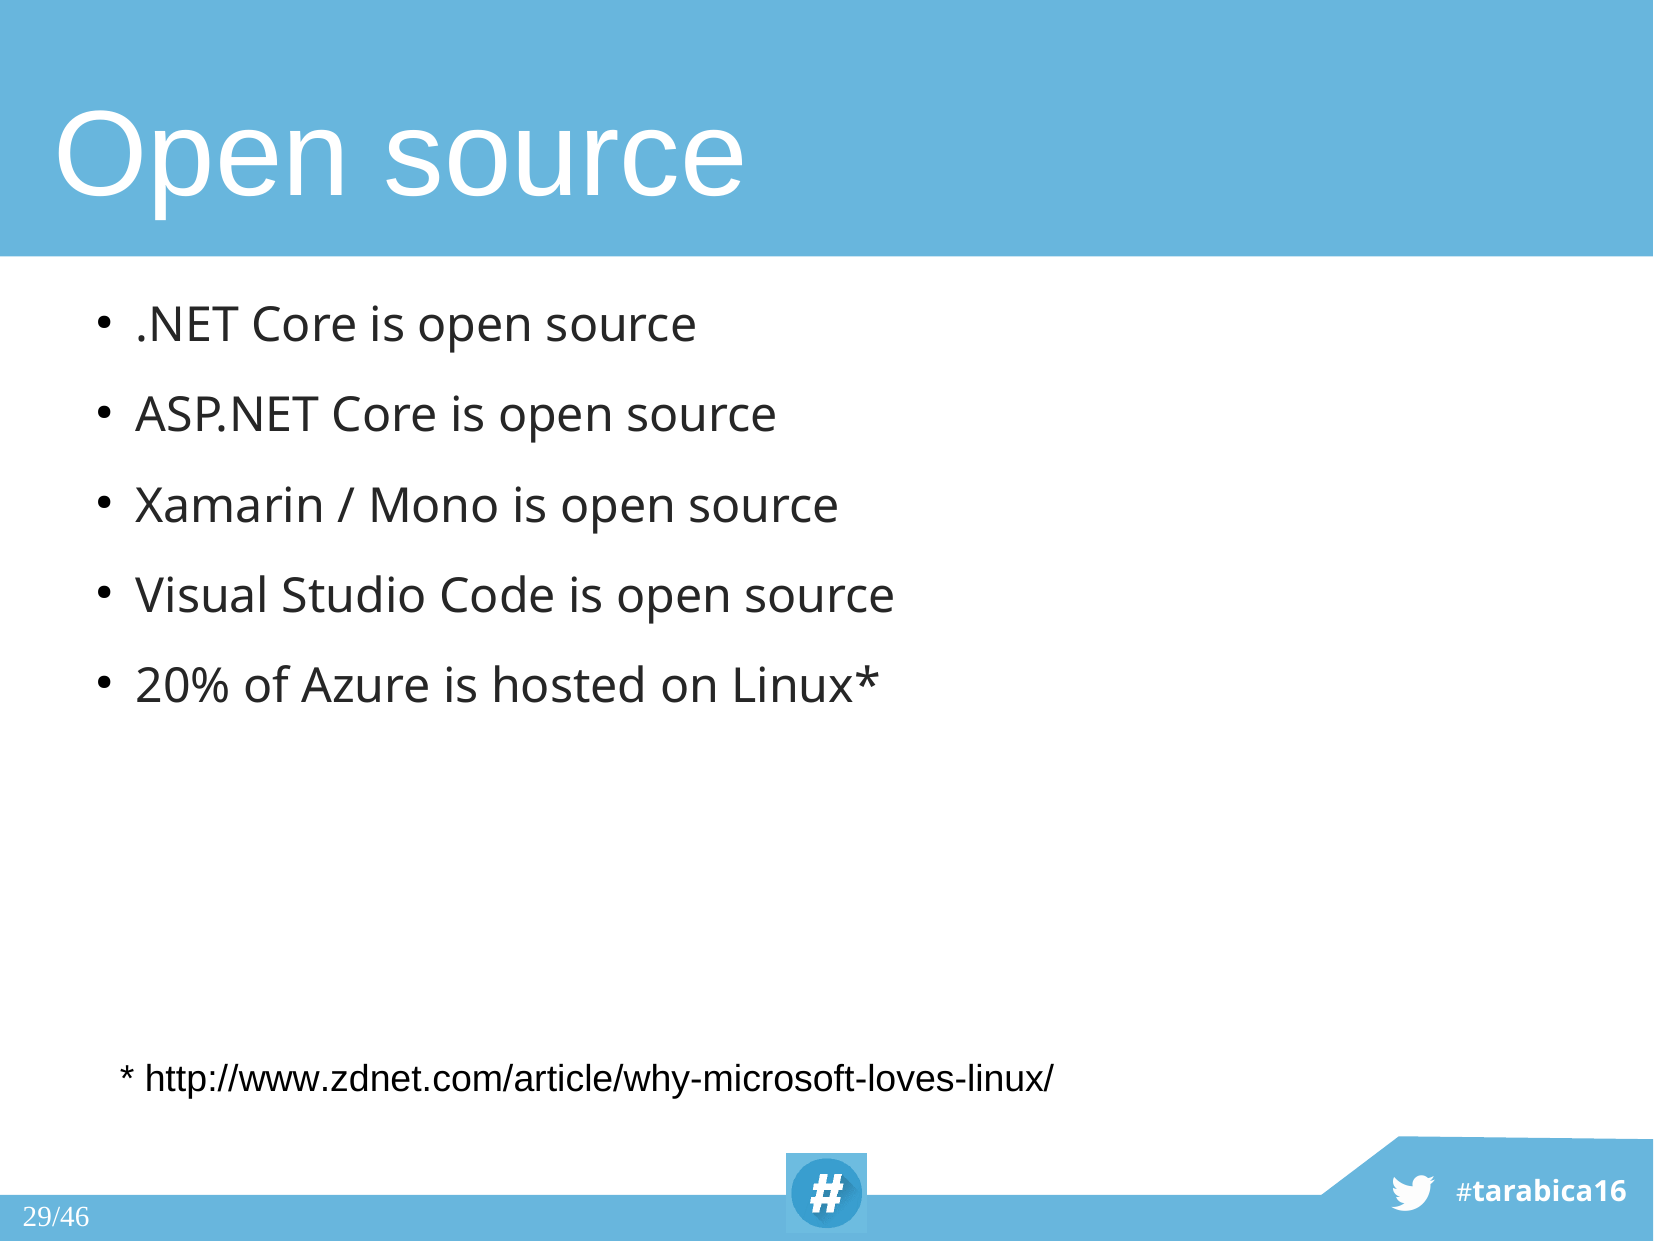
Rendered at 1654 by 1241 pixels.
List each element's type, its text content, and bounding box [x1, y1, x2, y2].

text_box * http://www.zdnet.com/article/why-microsoft-loves-linux/ [105, 1050, 1070, 1107]
picture [1378, 1158, 1448, 1228]
title Open source [53, 49, 1600, 257]
picture [786, 1153, 867, 1233]
list .NET Core is open source ASP.NET Core is open source Xamarin / Mono is open source Visual Studio Code is open source 20% of Azure is hosted on Linux* [82, 290, 1571, 721]
